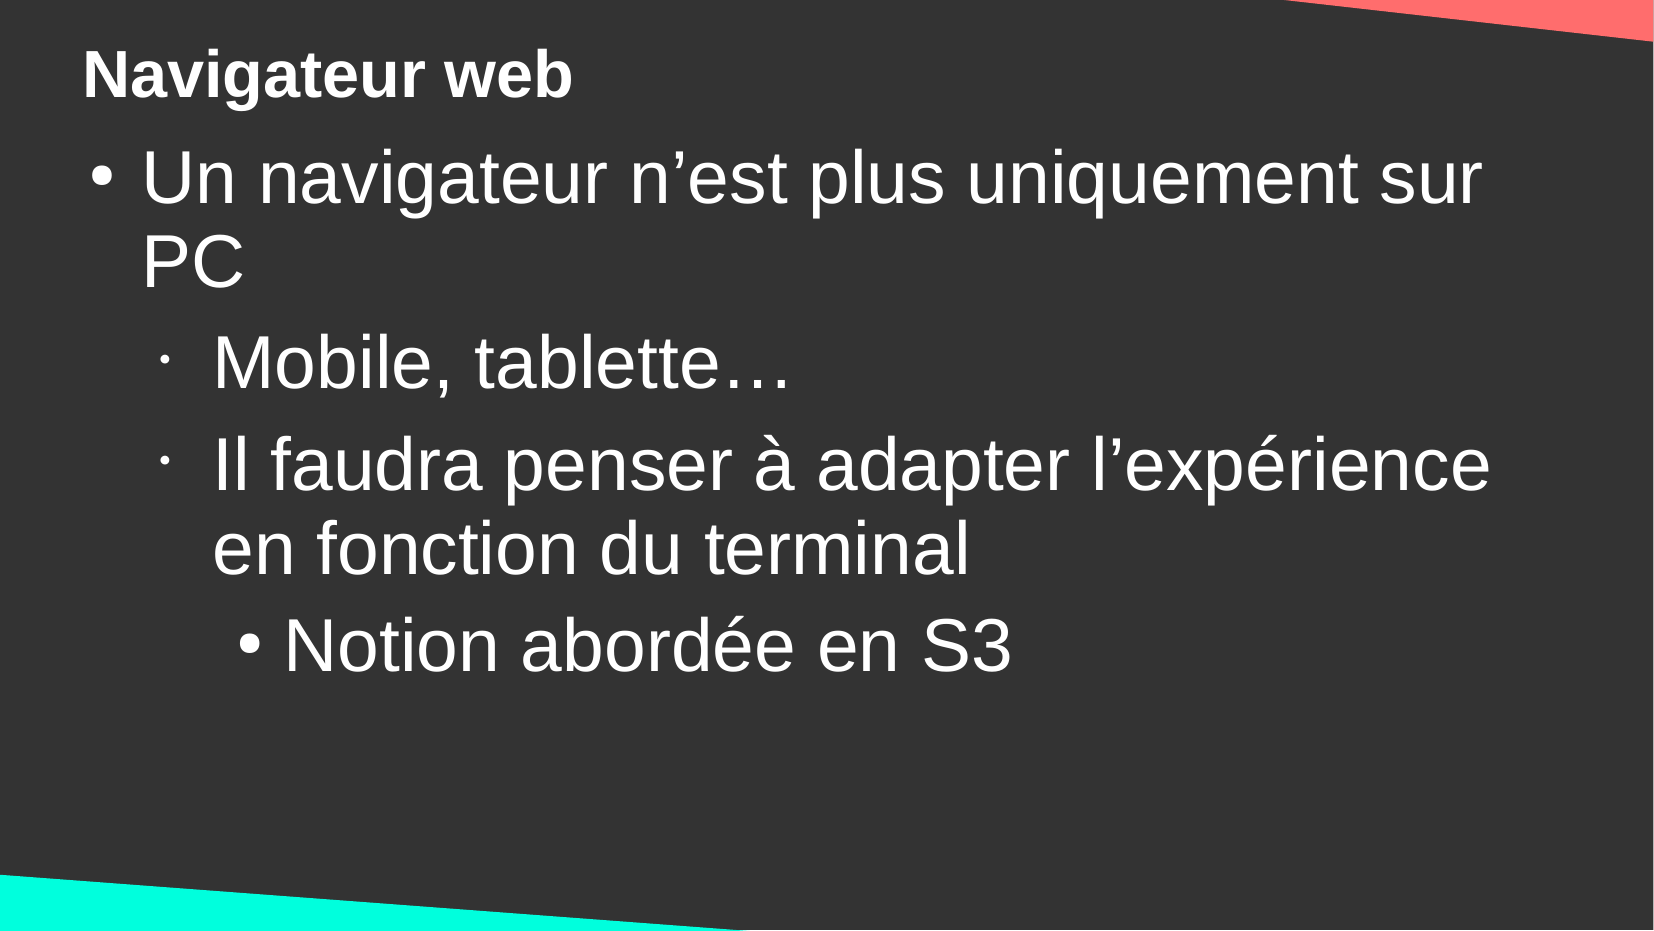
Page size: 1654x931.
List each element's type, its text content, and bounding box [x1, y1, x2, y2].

text_box [1284, 0, 1654, 42]
list Un navigateur n’est plus uniquement sur PC Mobile, tablette… Il faudra penser à adapter l’expérience en fonction du terminal Notion abordée en S3 [70, 135, 1595, 756]
title Navigateur web [82, 36, 1571, 114]
